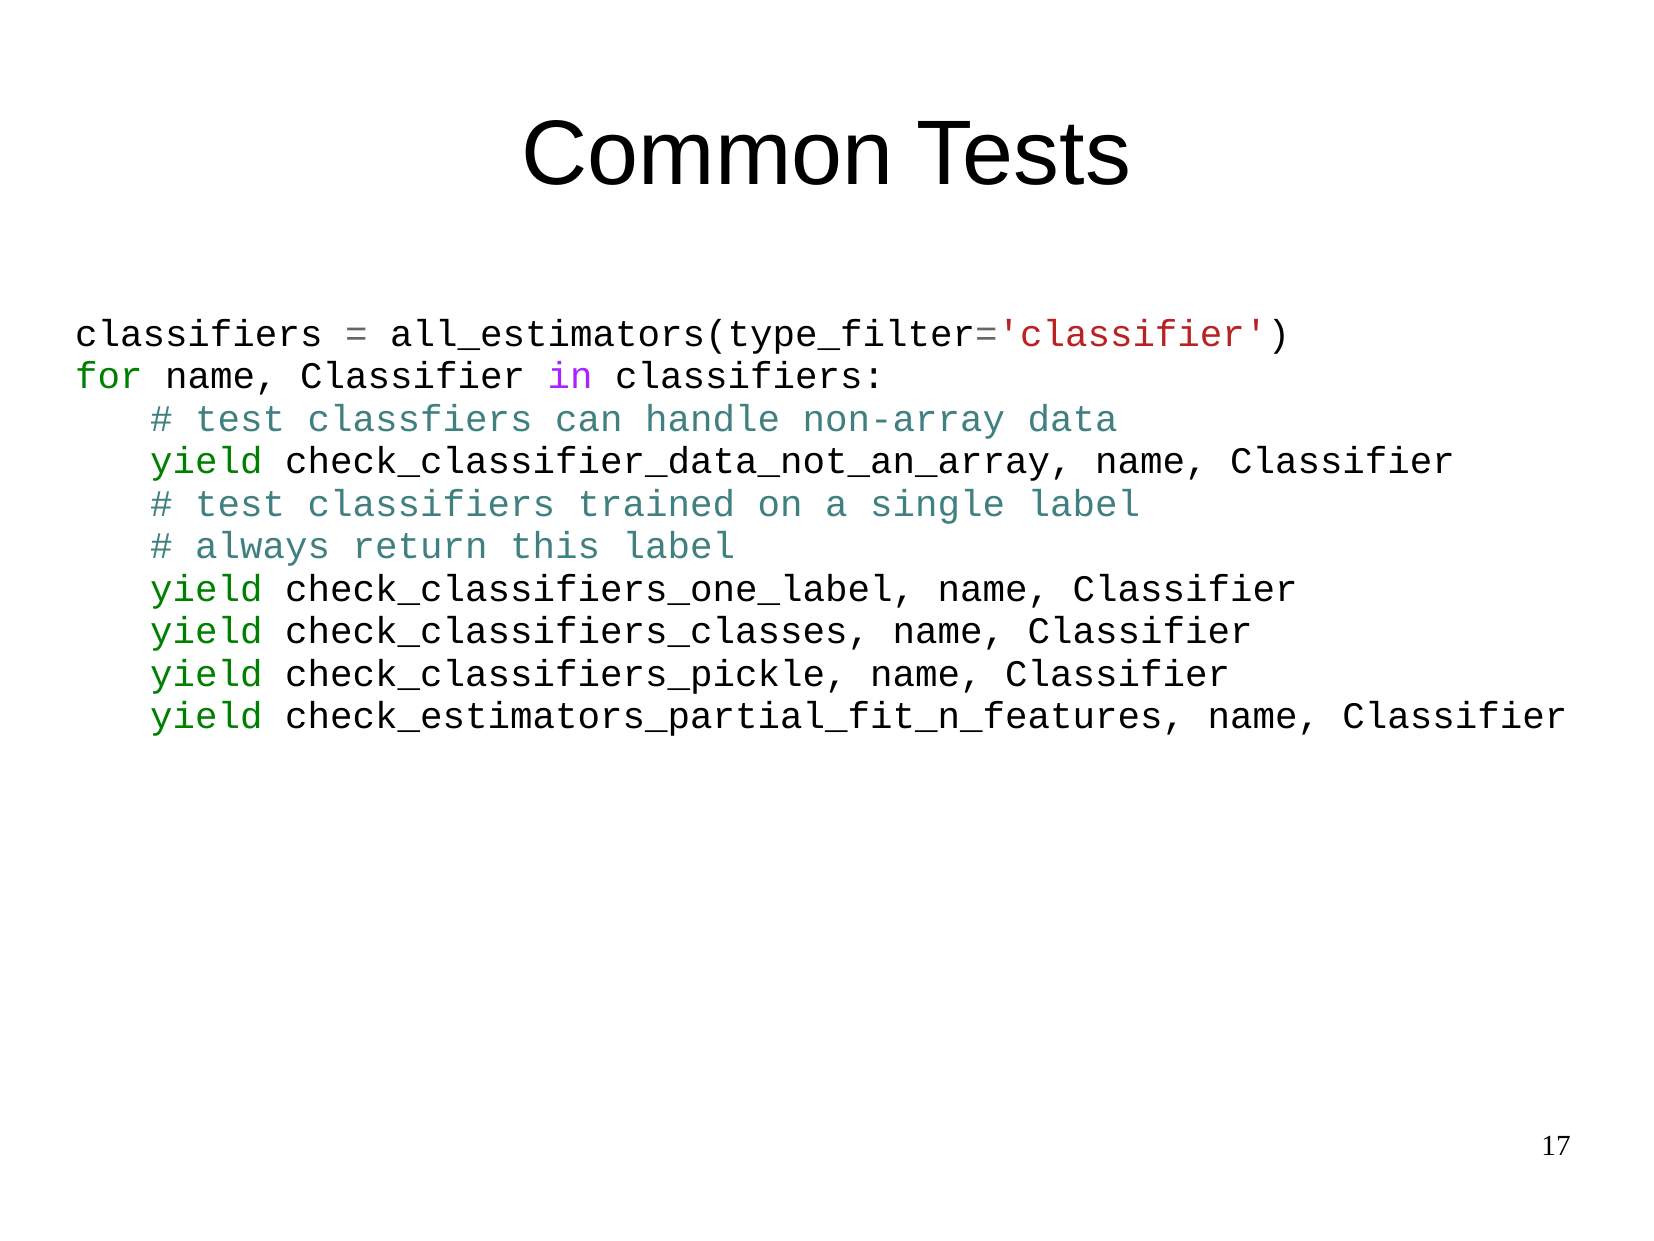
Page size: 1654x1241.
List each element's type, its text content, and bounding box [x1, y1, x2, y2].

title Common Tests [82, 49, 1571, 257]
text_box classifiers = all_estimators(type_filter='classifier') for name, Classifier in classifiers: # test classfiers can handle non-array data yield check_classifier_data_not_an_array, name, Classifier # test classifiers trained on a single label # always return this label yield check_classifiers_one_label, name, Classifier yield check_classifiers_classes, name, Classifier yield check_classifiers_pickle, name, Classifier yield check_estimators_partial_fit_n_features, name, Classifier [75, 315, 1568, 743]
